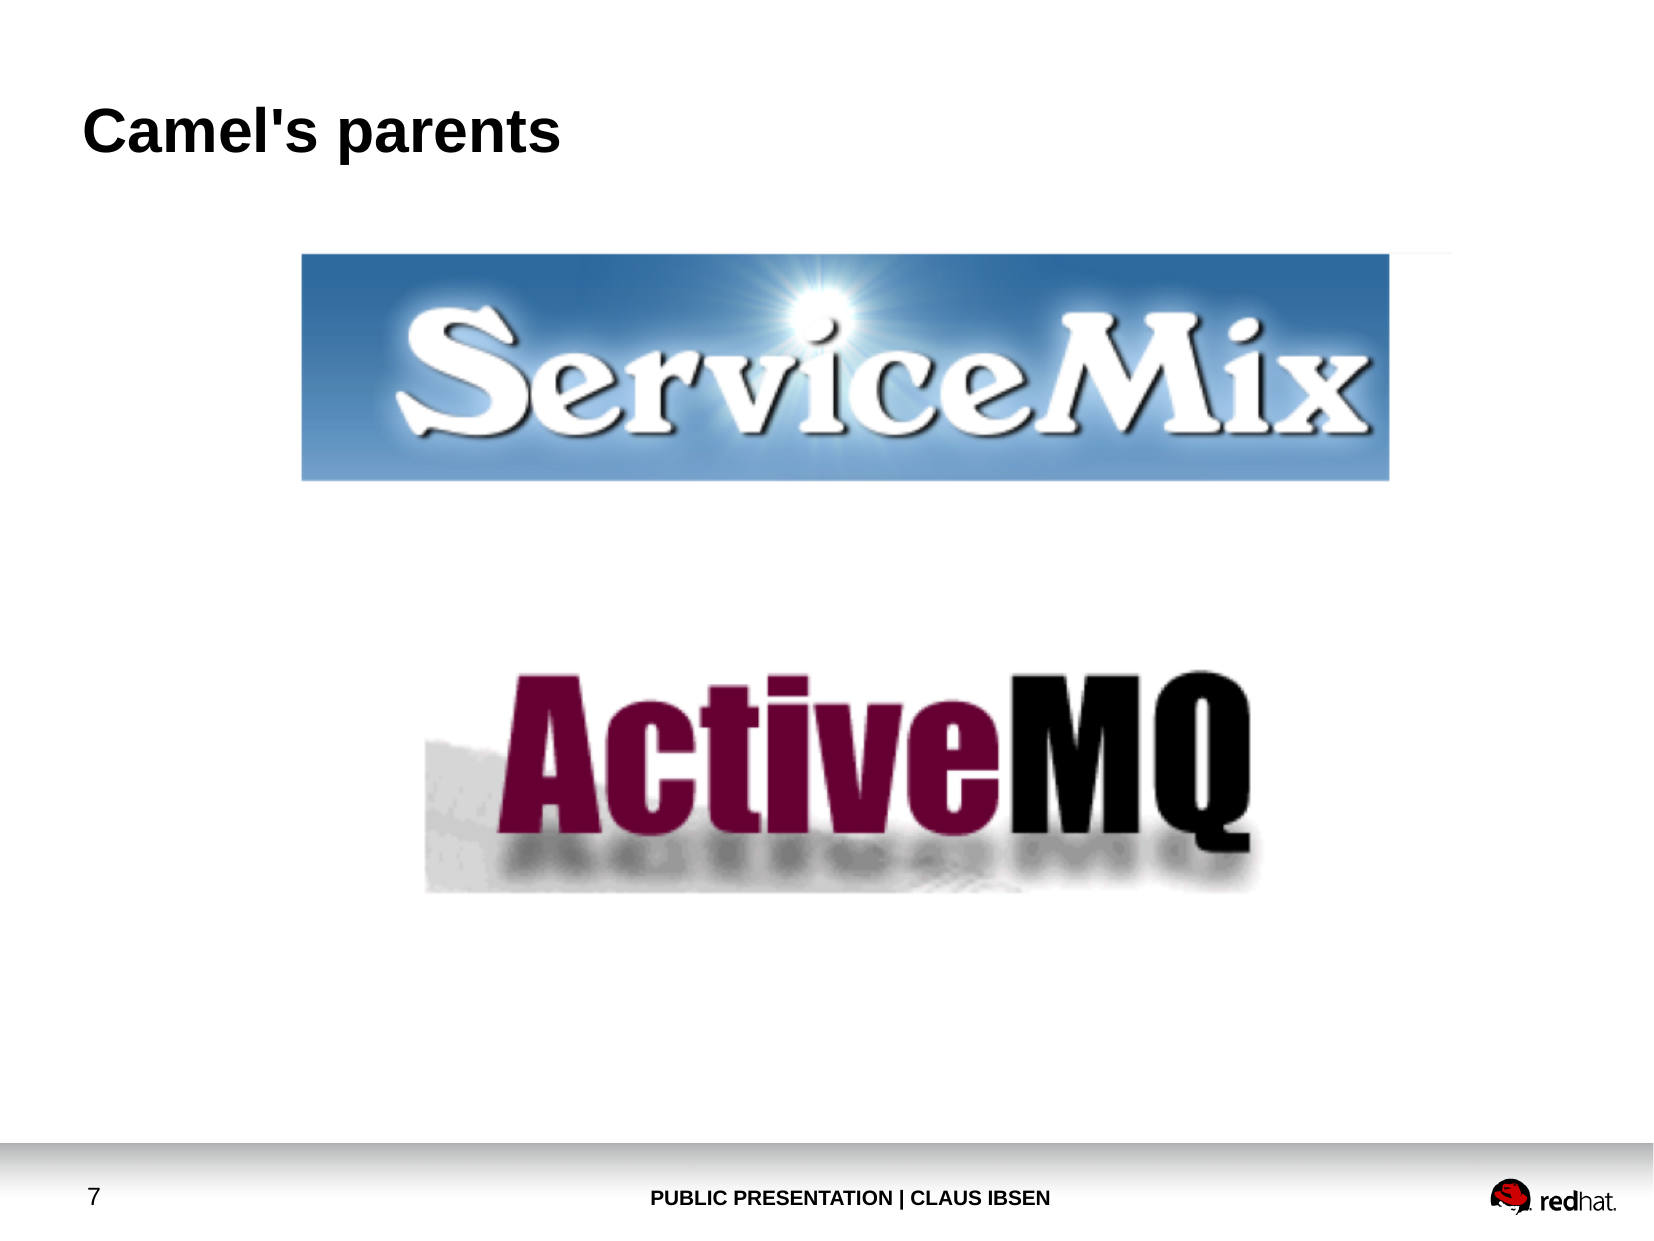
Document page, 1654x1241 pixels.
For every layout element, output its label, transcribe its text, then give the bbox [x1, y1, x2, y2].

picture [0, 1143, 1654, 1241]
title Camel's parents [82, 37, 1571, 226]
picture [262, 224, 1452, 926]
